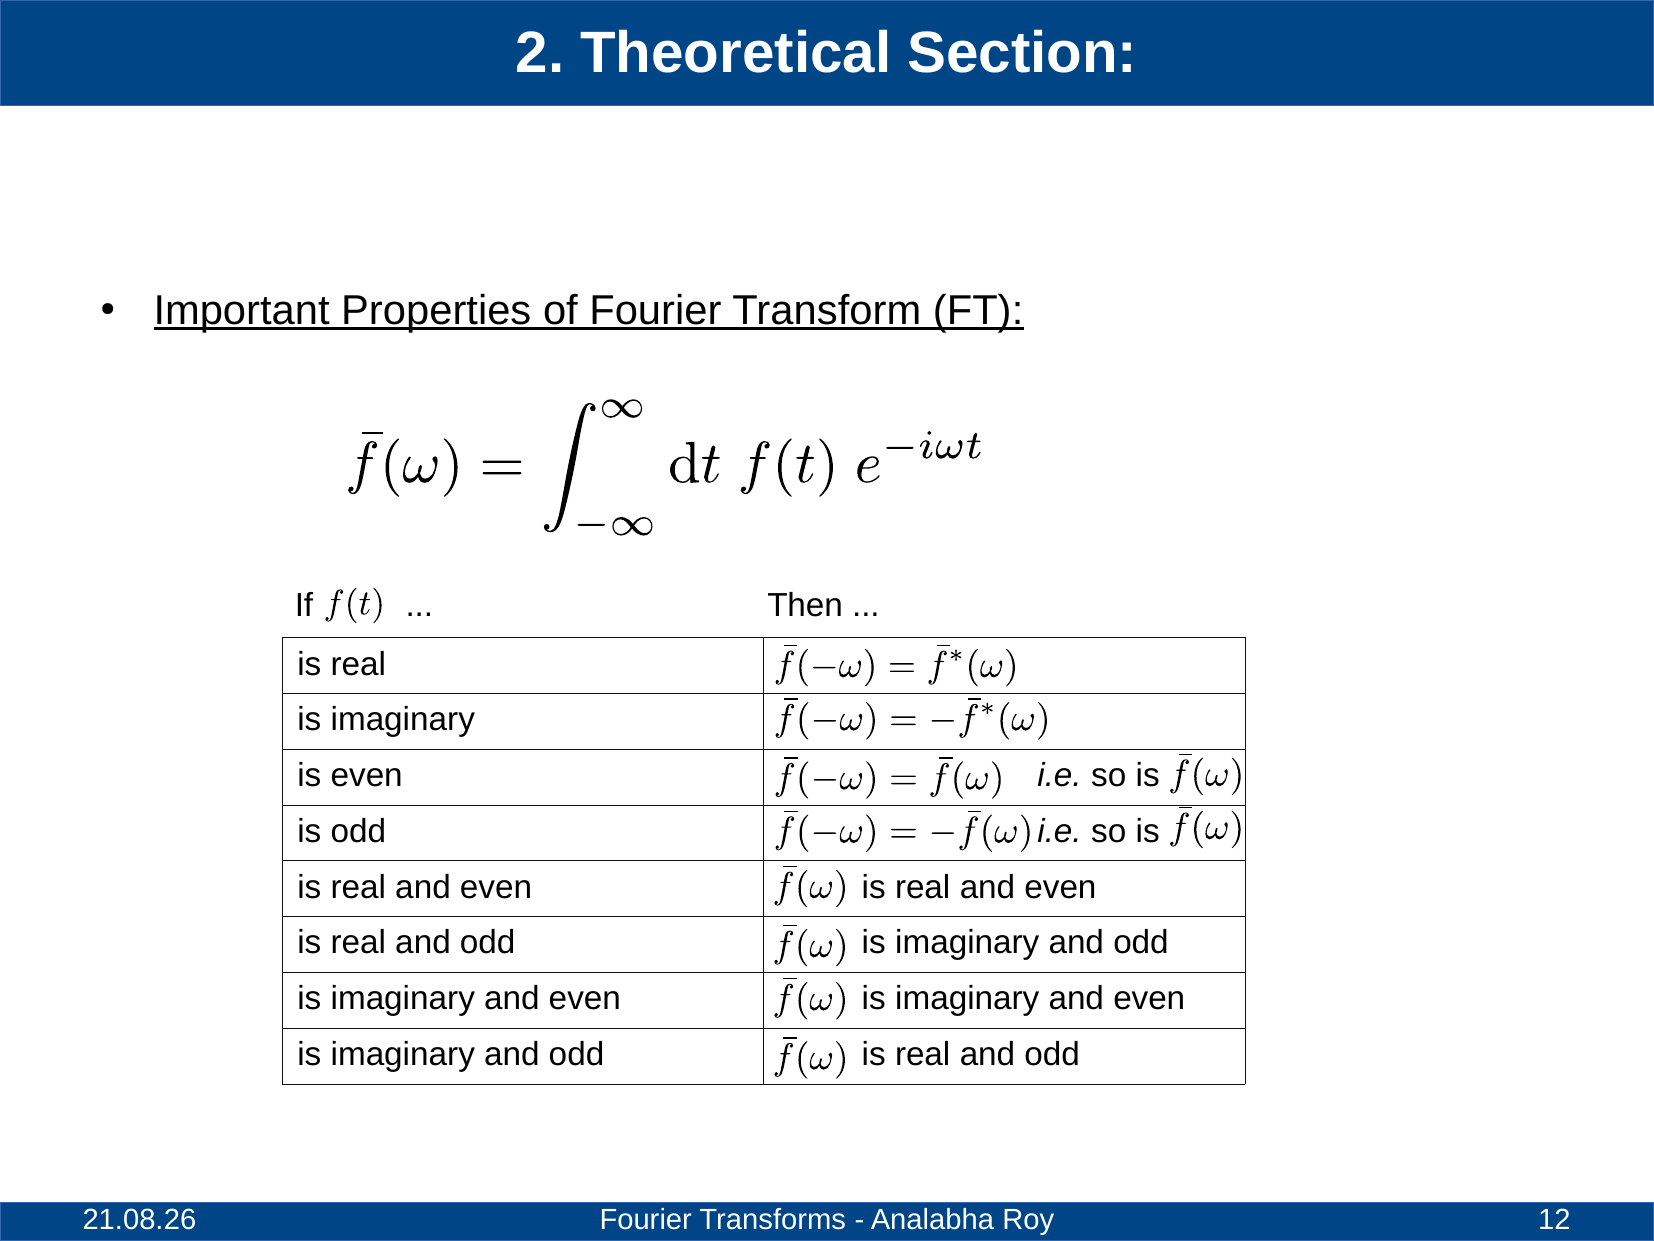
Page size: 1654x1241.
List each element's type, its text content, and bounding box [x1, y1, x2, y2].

table_cell is imaginary and even [764, 973, 1245, 1028]
text_box [345, 399, 983, 541]
text_box [772, 978, 849, 1020]
text_box If ... [280, 579, 458, 632]
table_cell is real and odd [764, 1029, 1245, 1084]
text_box [773, 757, 1005, 799]
table_cell i.e. so is [764, 806, 1245, 860]
text_box [773, 698, 1051, 740]
text_box [773, 811, 1034, 852]
table_cell i.e. so is [764, 750, 1245, 805]
table_cell is imaginary [283, 694, 763, 749]
table_cell is odd [283, 806, 763, 860]
table_cell is real and odd [283, 917, 763, 972]
text_box [323, 587, 385, 624]
text_box [773, 645, 1019, 687]
text_box [772, 866, 849, 908]
text_box [772, 925, 849, 967]
table_cell is even [283, 750, 763, 805]
table_header [764, 638, 1245, 693]
table_cell is real and even [283, 861, 763, 916]
table_cell is imaginary and odd [283, 1029, 763, 1084]
title 2. Theoretical Section: [0, 0, 1654, 106]
text_box [1168, 754, 1245, 796]
text_box [772, 1037, 849, 1079]
list Important Properties of Fourier Transform (FT): [82, 135, 1571, 1171]
text_box [1168, 807, 1245, 849]
table_cell is imaginary and even [283, 973, 763, 1028]
table_cell is real and even [764, 861, 1245, 916]
table_header is real [283, 638, 763, 693]
table_cell [764, 694, 1245, 749]
text_box Then ... [752, 579, 905, 632]
table_cell is imaginary and odd [764, 917, 1245, 972]
